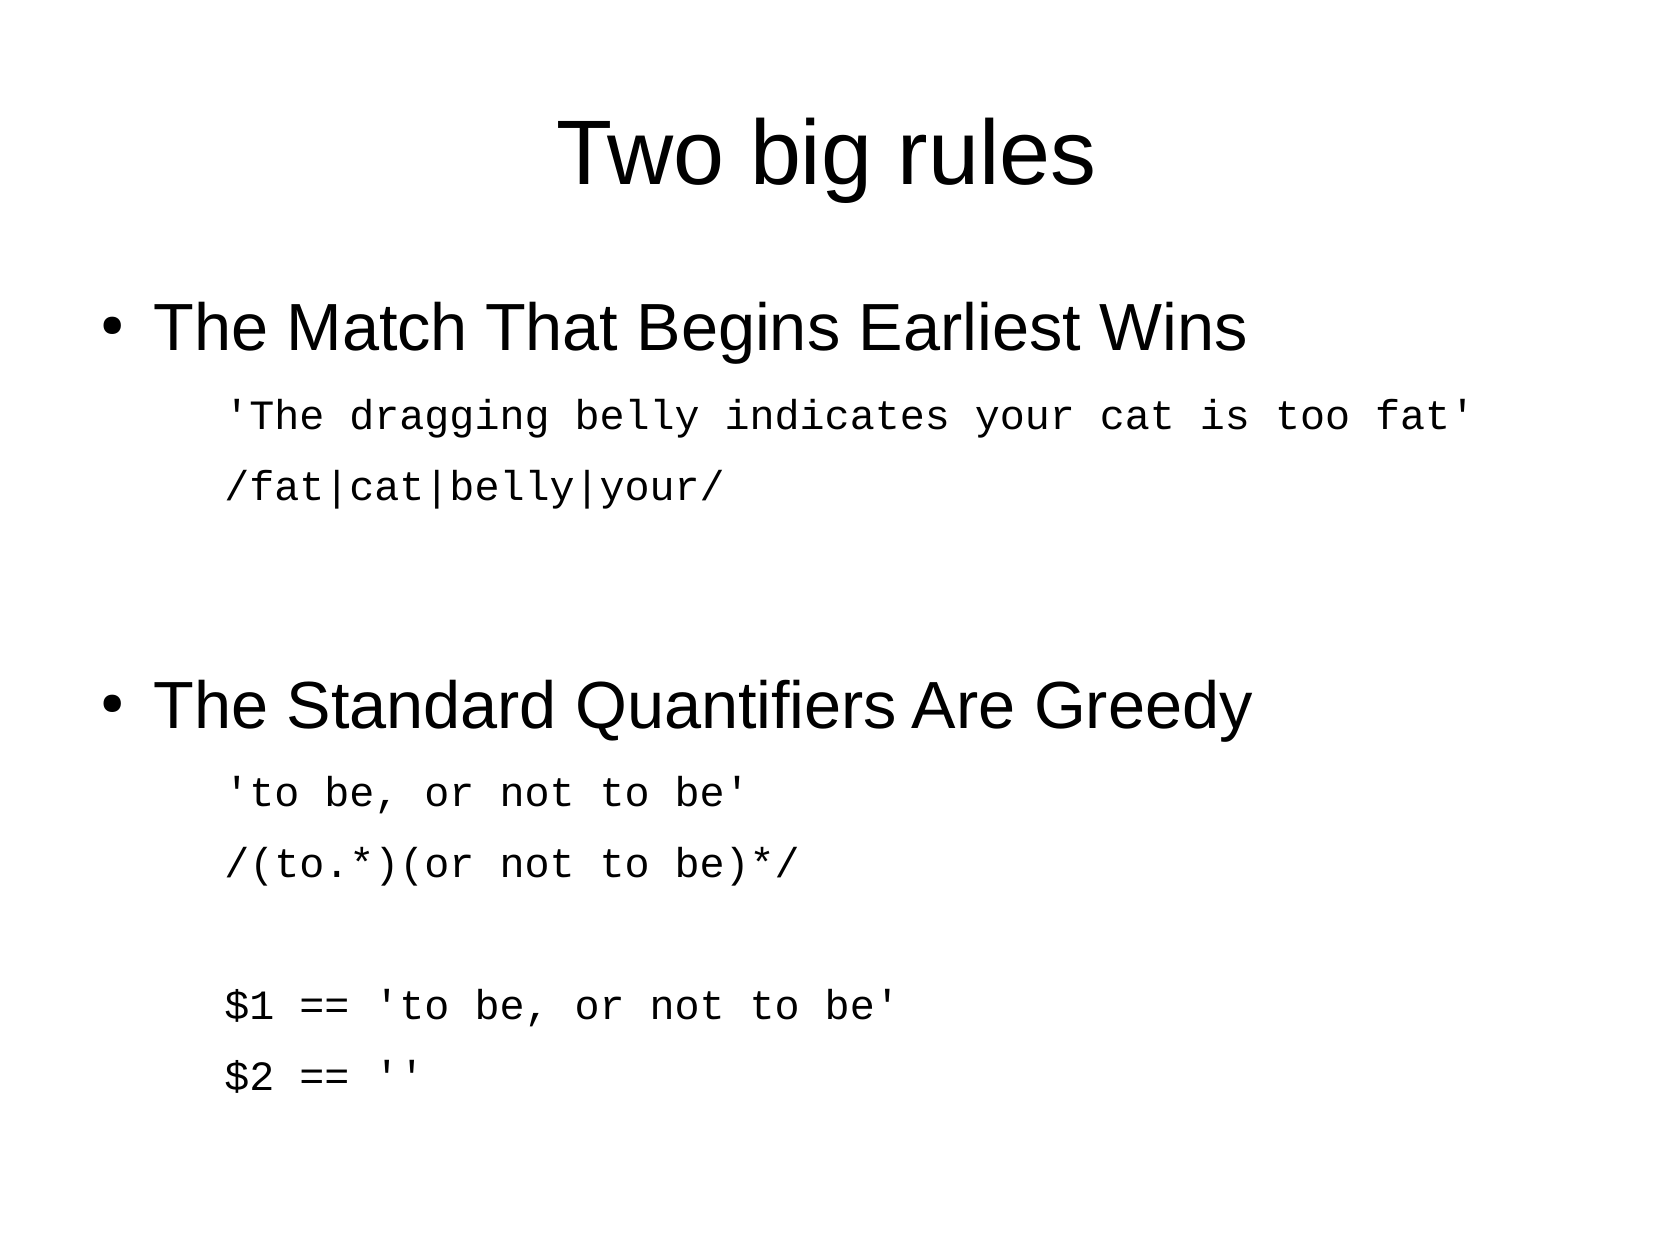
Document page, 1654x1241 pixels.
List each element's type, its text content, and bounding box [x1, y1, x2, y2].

list The Standard Quantifiers Are Greedy 'to be, or not to be' /(to.*)(or not to be)*/ $1 == 'to be, or not to be' $2 == '' [82, 667, 1571, 1156]
list The Match That Begins Earliest Wins 'The dragging belly indicates your cat is too fat' /fat|cat|belly|your/ [82, 290, 1571, 634]
title Two big rules [82, 49, 1571, 257]
